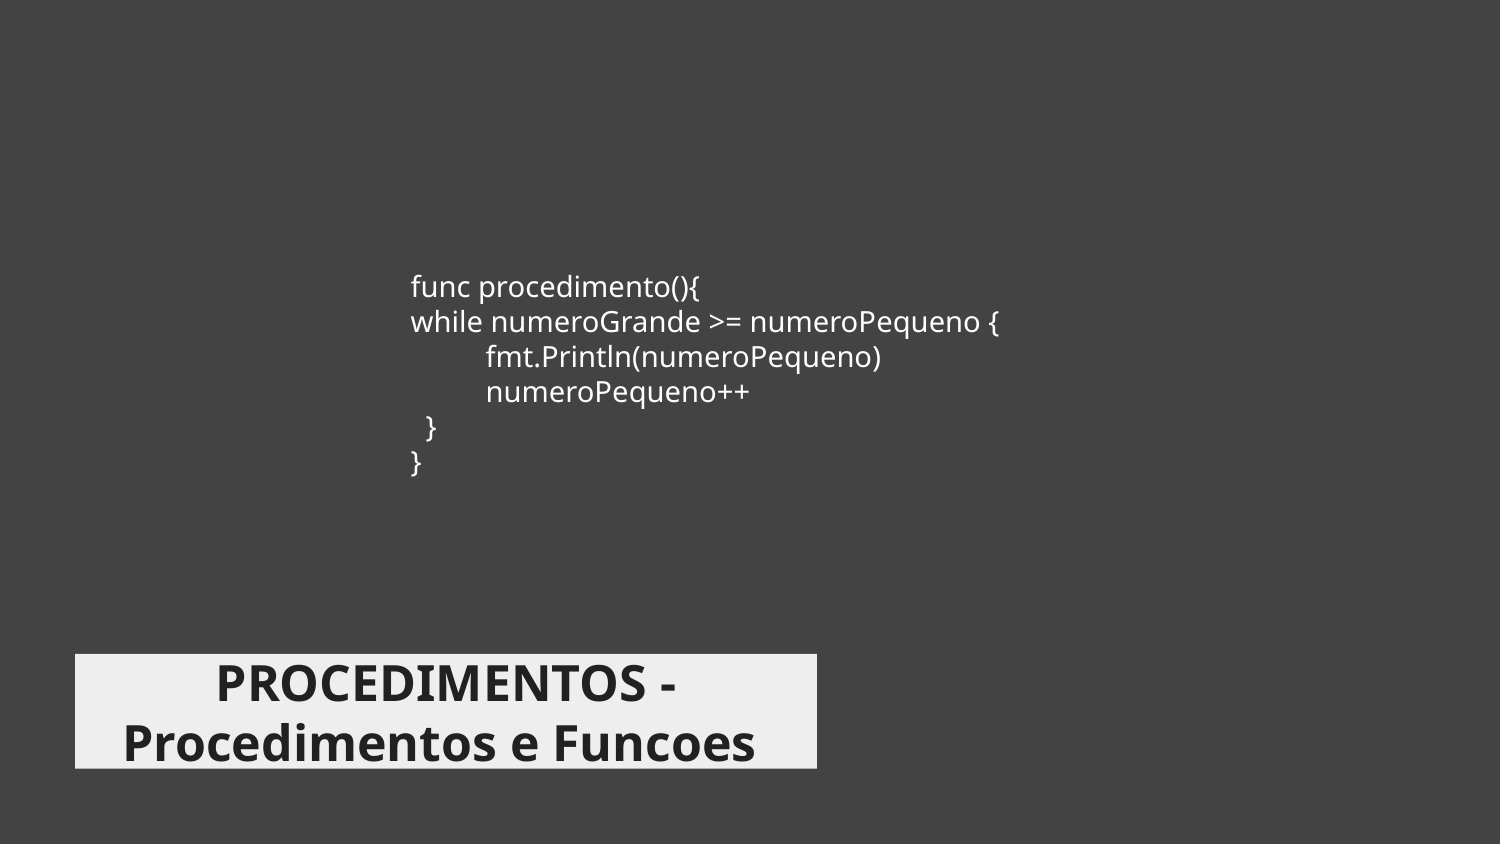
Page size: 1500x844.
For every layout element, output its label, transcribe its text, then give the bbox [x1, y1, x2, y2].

list PROCEDIMENTOS - Procedimentos e Funcoes [75, 653, 395, 769]
text_box func procedimento(){ while numeroGrande >= numeroPequeno { fmt.Println(numeroPequeno) numeroPequeno++ } } [395, 78, 1093, 779]
